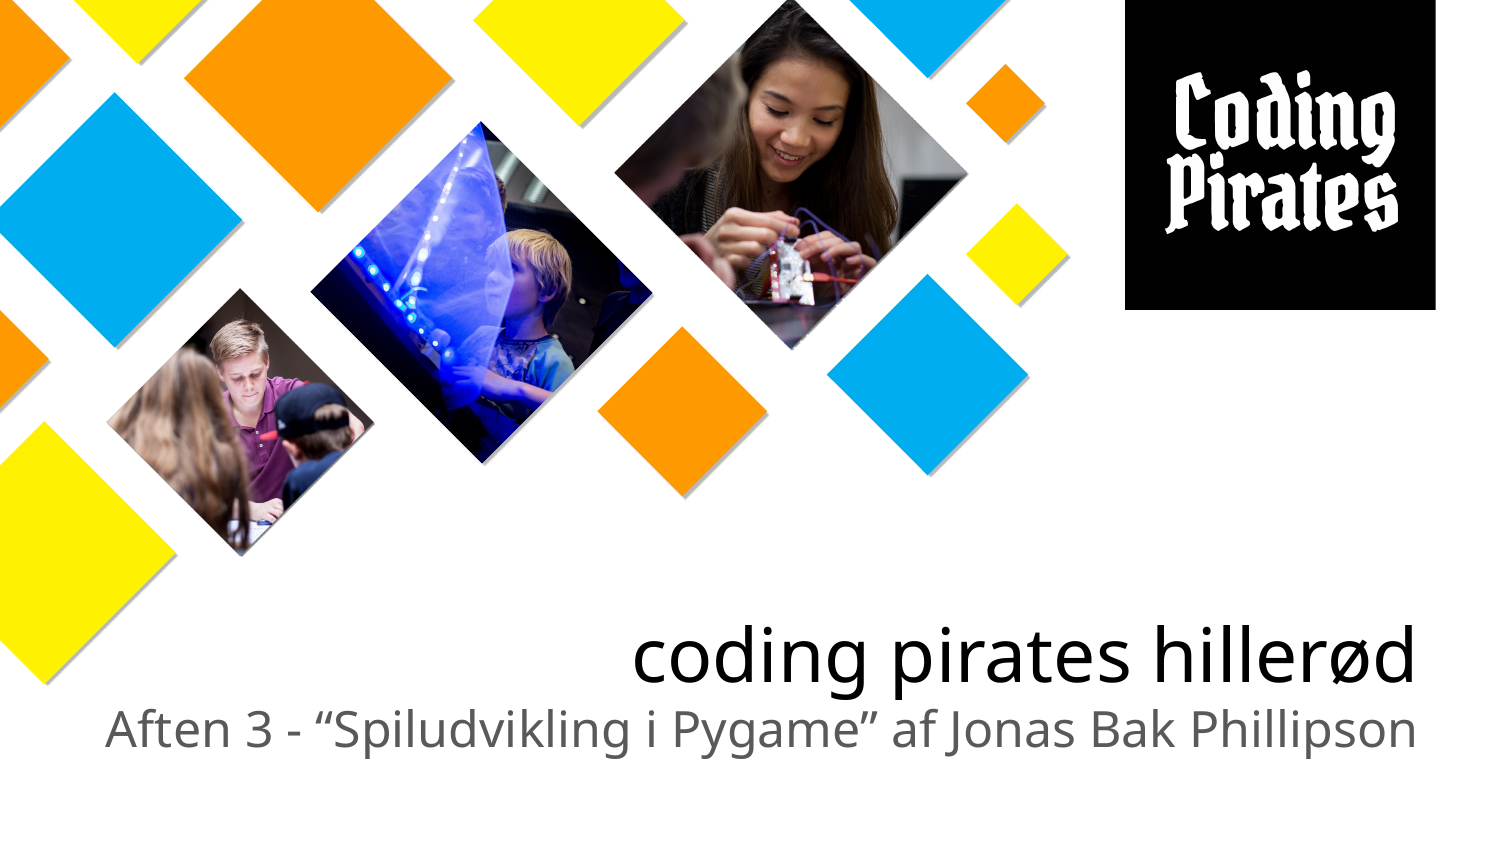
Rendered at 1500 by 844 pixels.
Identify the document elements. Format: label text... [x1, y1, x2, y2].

title coding pirates hillerød Aften 3 - “Spiludvikling i Pygame” af Jonas Bak Phillipson [70, 592, 1435, 805]
picture [500, 0, 1081, 378]
picture [20, 266, 460, 578]
picture [1125, 0, 1436, 310]
